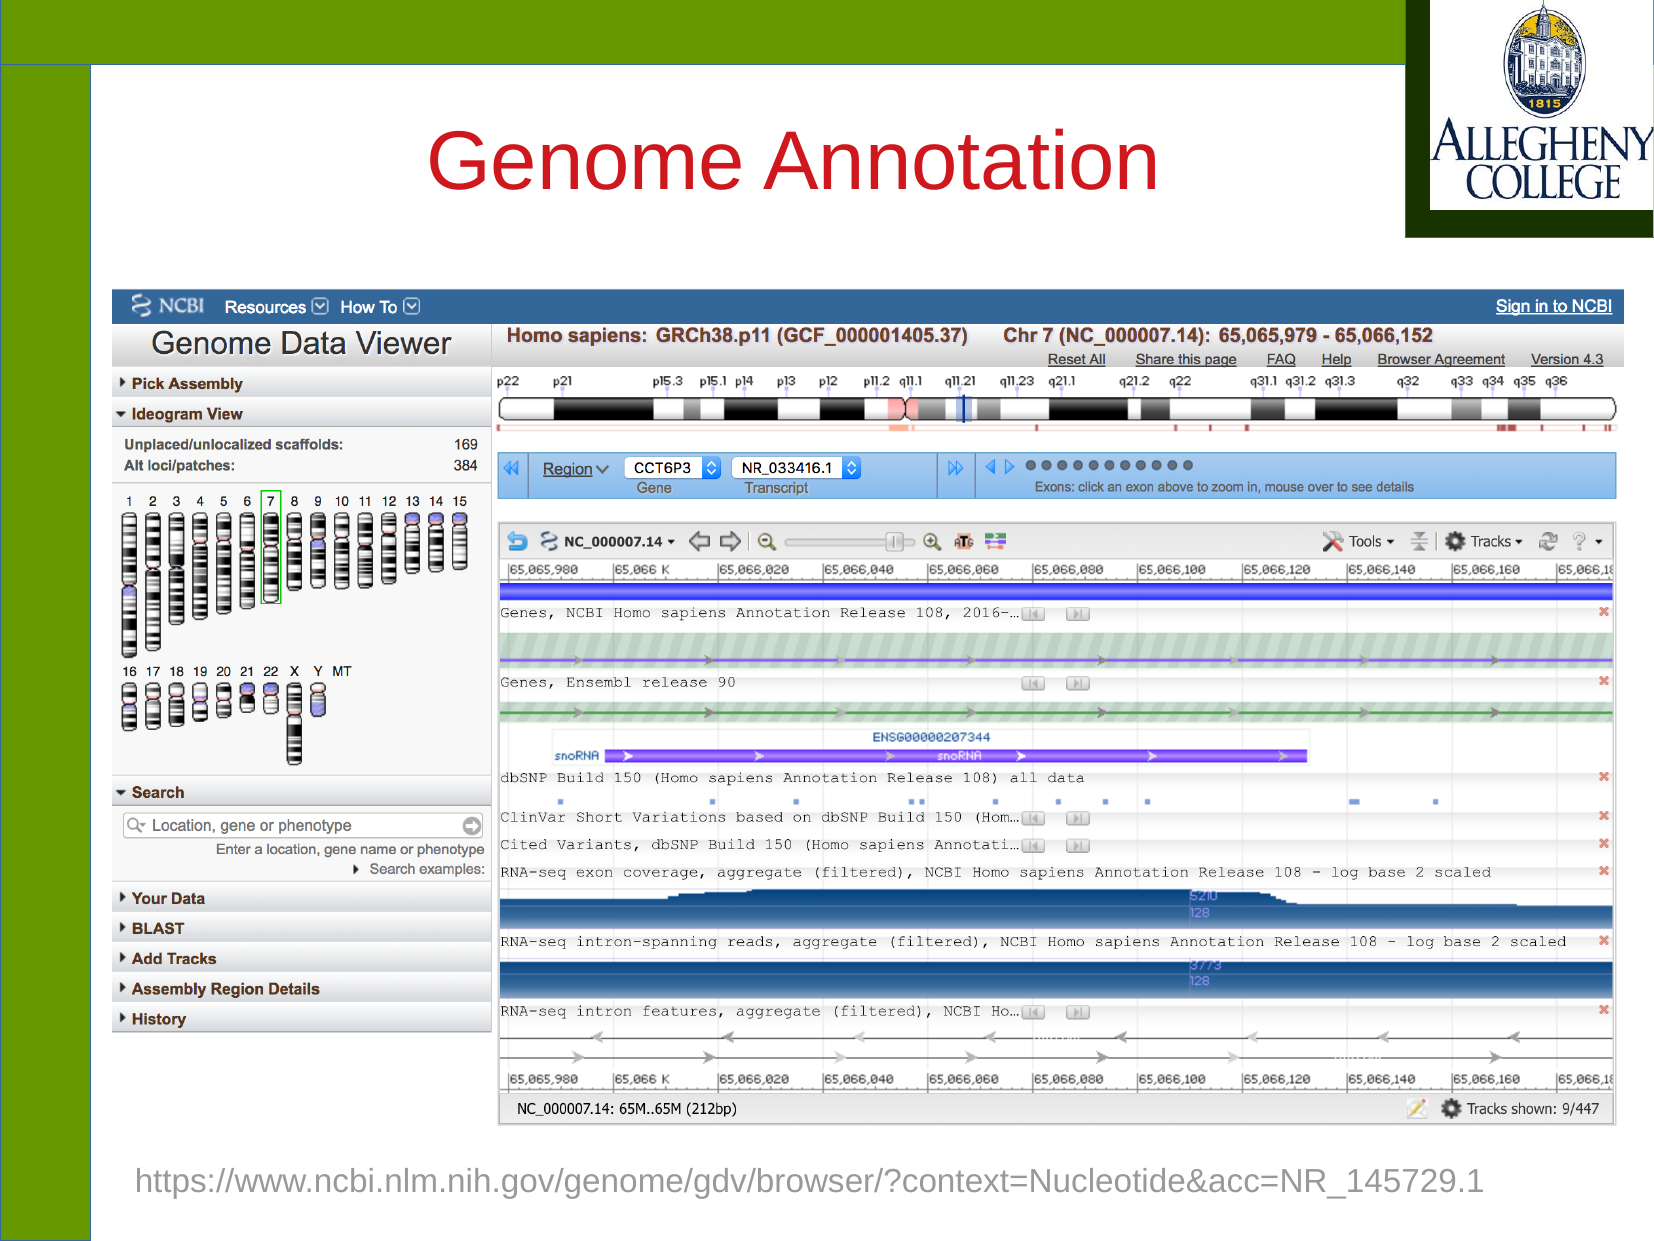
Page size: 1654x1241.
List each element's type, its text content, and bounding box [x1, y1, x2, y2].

picture [1430, 0, 1654, 75]
text_box Genome Annotation [411, 75, 1654, 238]
text_box https://www.ncbi.nlm.nih.gov/genome/gdv/browser/?context=Nucleotide&acc=NR_145729.1 [120, 1155, 1654, 1212]
text_box [0, 0, 1430, 1241]
picture [112, 288, 1624, 1133]
